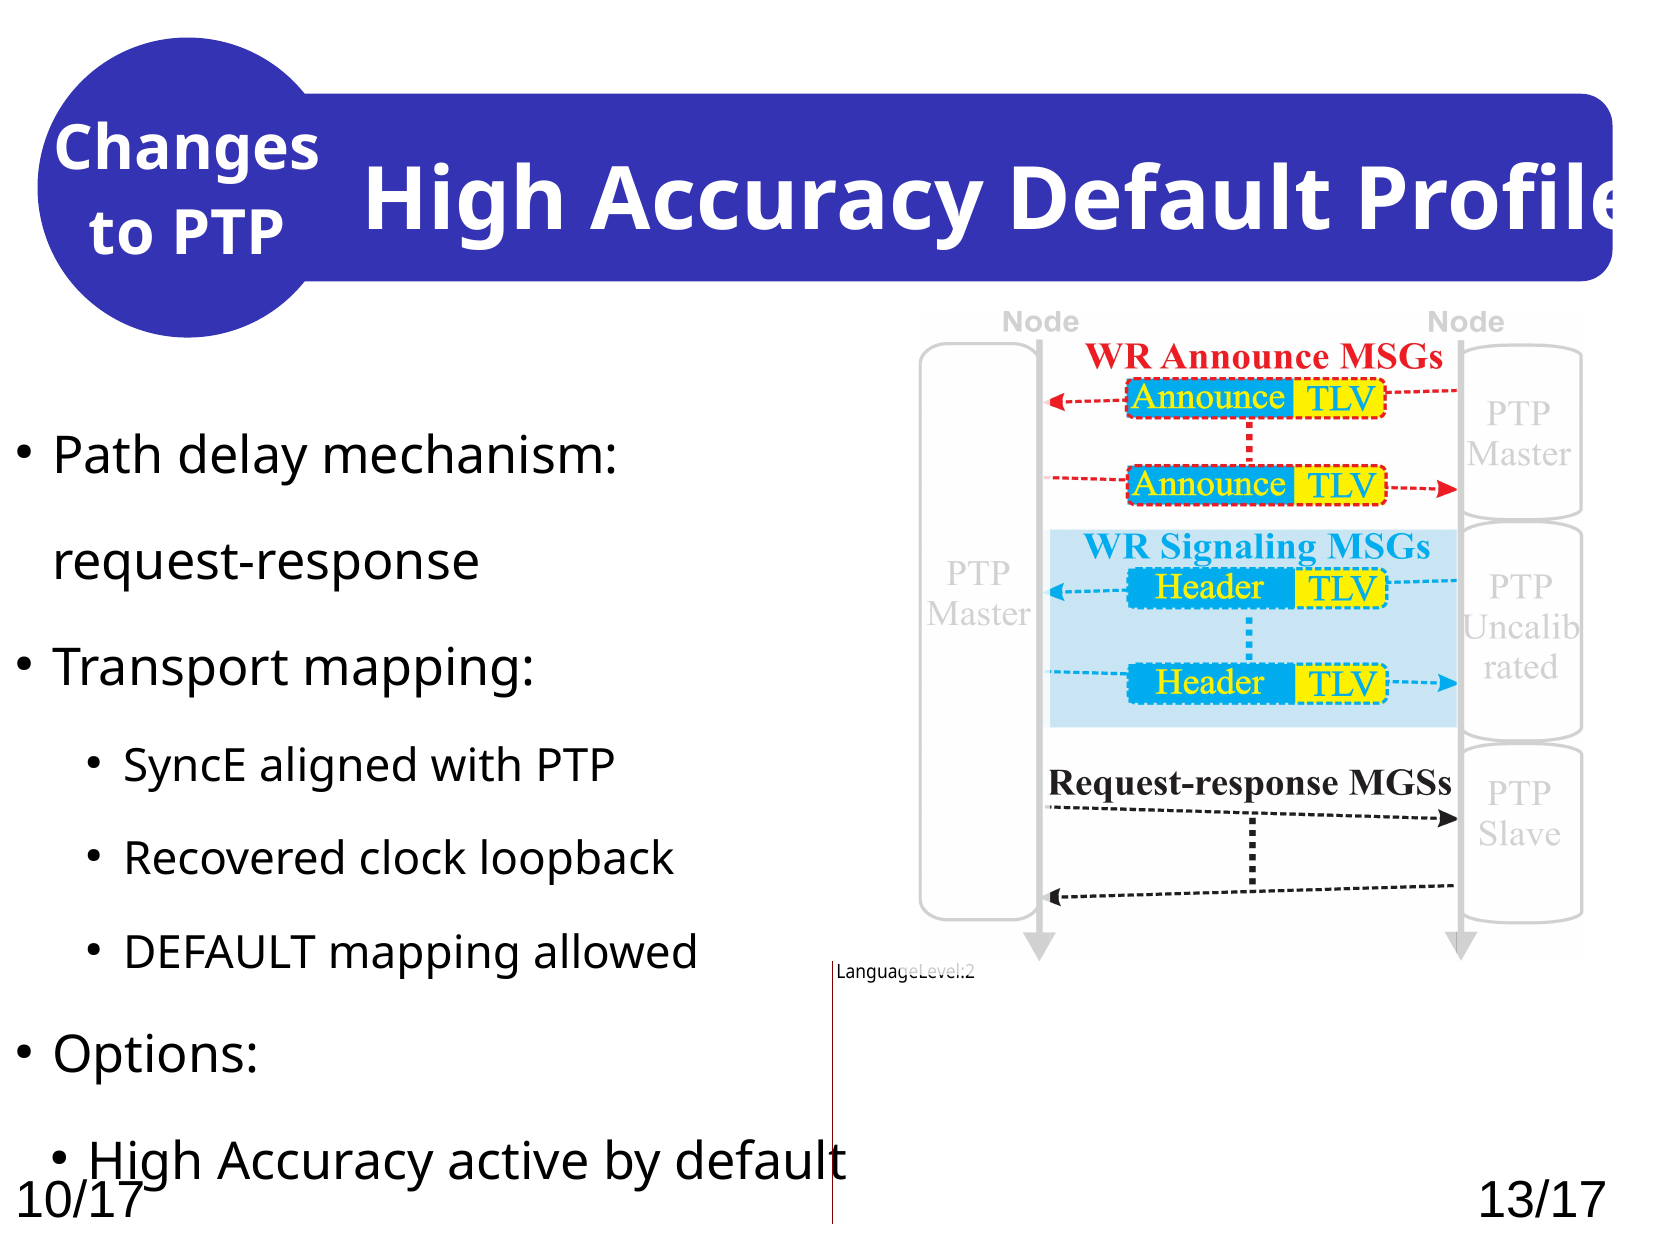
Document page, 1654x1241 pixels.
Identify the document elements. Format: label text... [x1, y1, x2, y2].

text_box 13/17 [1462, 1162, 1654, 1241]
text_box Path delay mechanism: request-response Transport mapping: SyncE aligned with PTP Recovered clock loopback DEFAULT mapping allowed Options: High Accuracy active by default [0, 375, 863, 1163]
text_box [305, 93, 1613, 282]
text_box High Accuracy Default Profile [346, 128, 1614, 242]
text_box 10/17 [0, 1162, 188, 1241]
text_box Changes to PTP [37, 37, 338, 338]
picture [1051, 338, 1456, 923]
picture [825, 961, 1651, 1224]
text_box [787, 299, 1650, 976]
